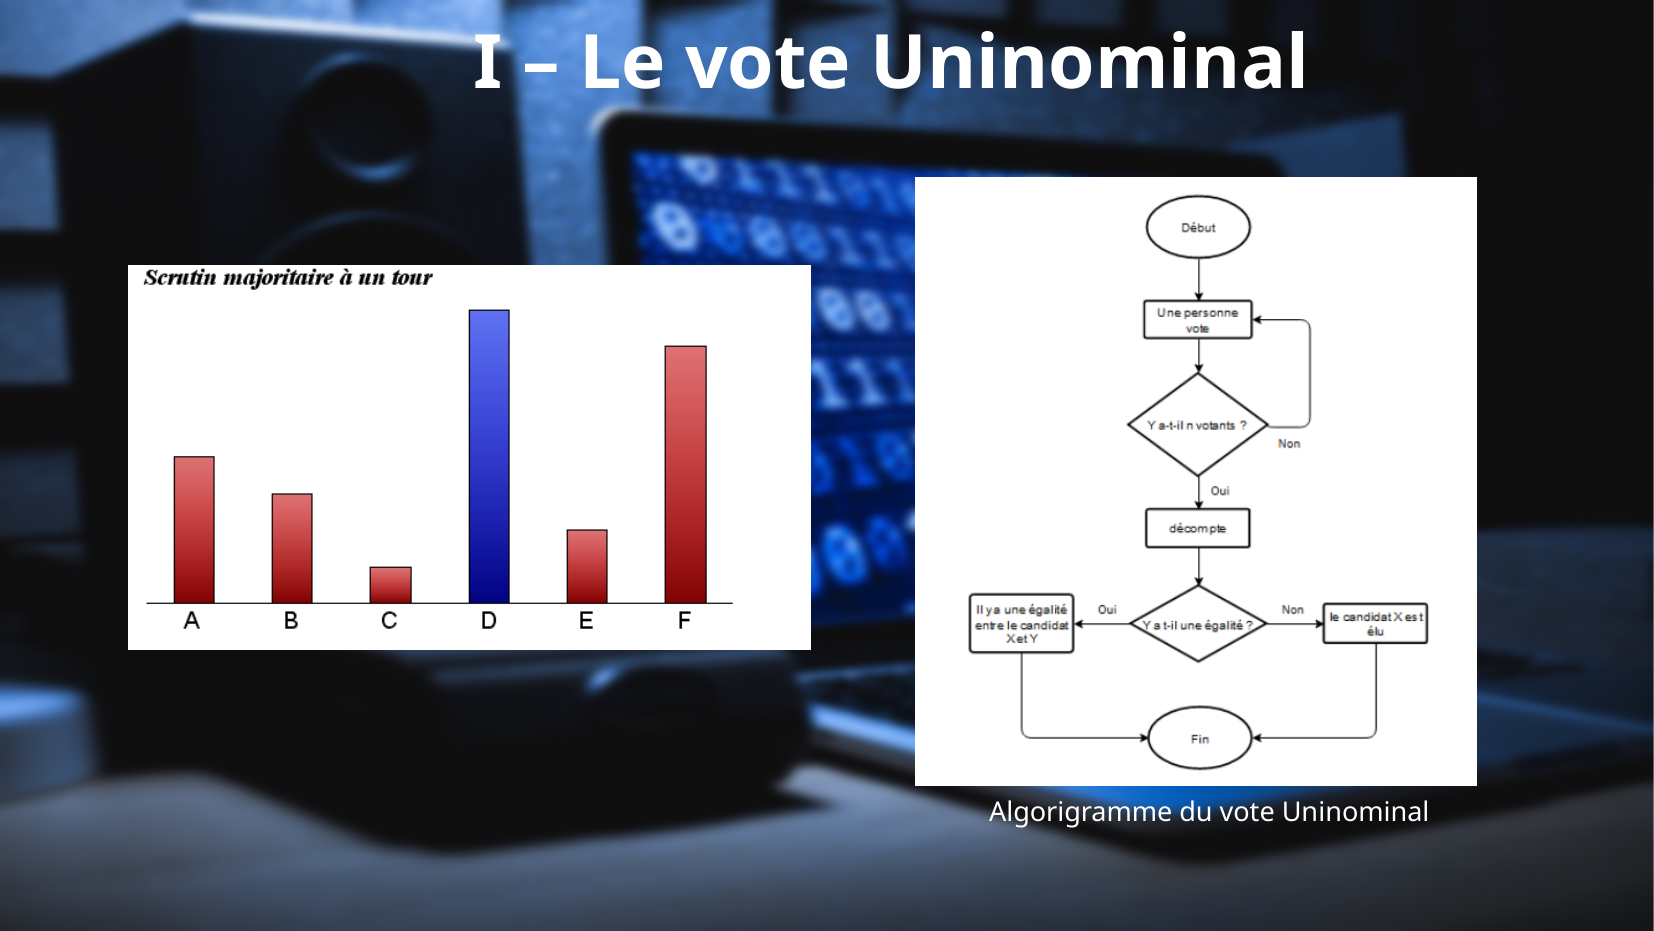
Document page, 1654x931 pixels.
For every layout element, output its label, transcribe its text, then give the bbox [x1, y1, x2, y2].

title I – Le vote Uninominal [454, 0, 1329, 119]
picture [0, 0, 1654, 931]
text_box Algorigramme du vote Uninominal [974, 785, 1477, 866]
